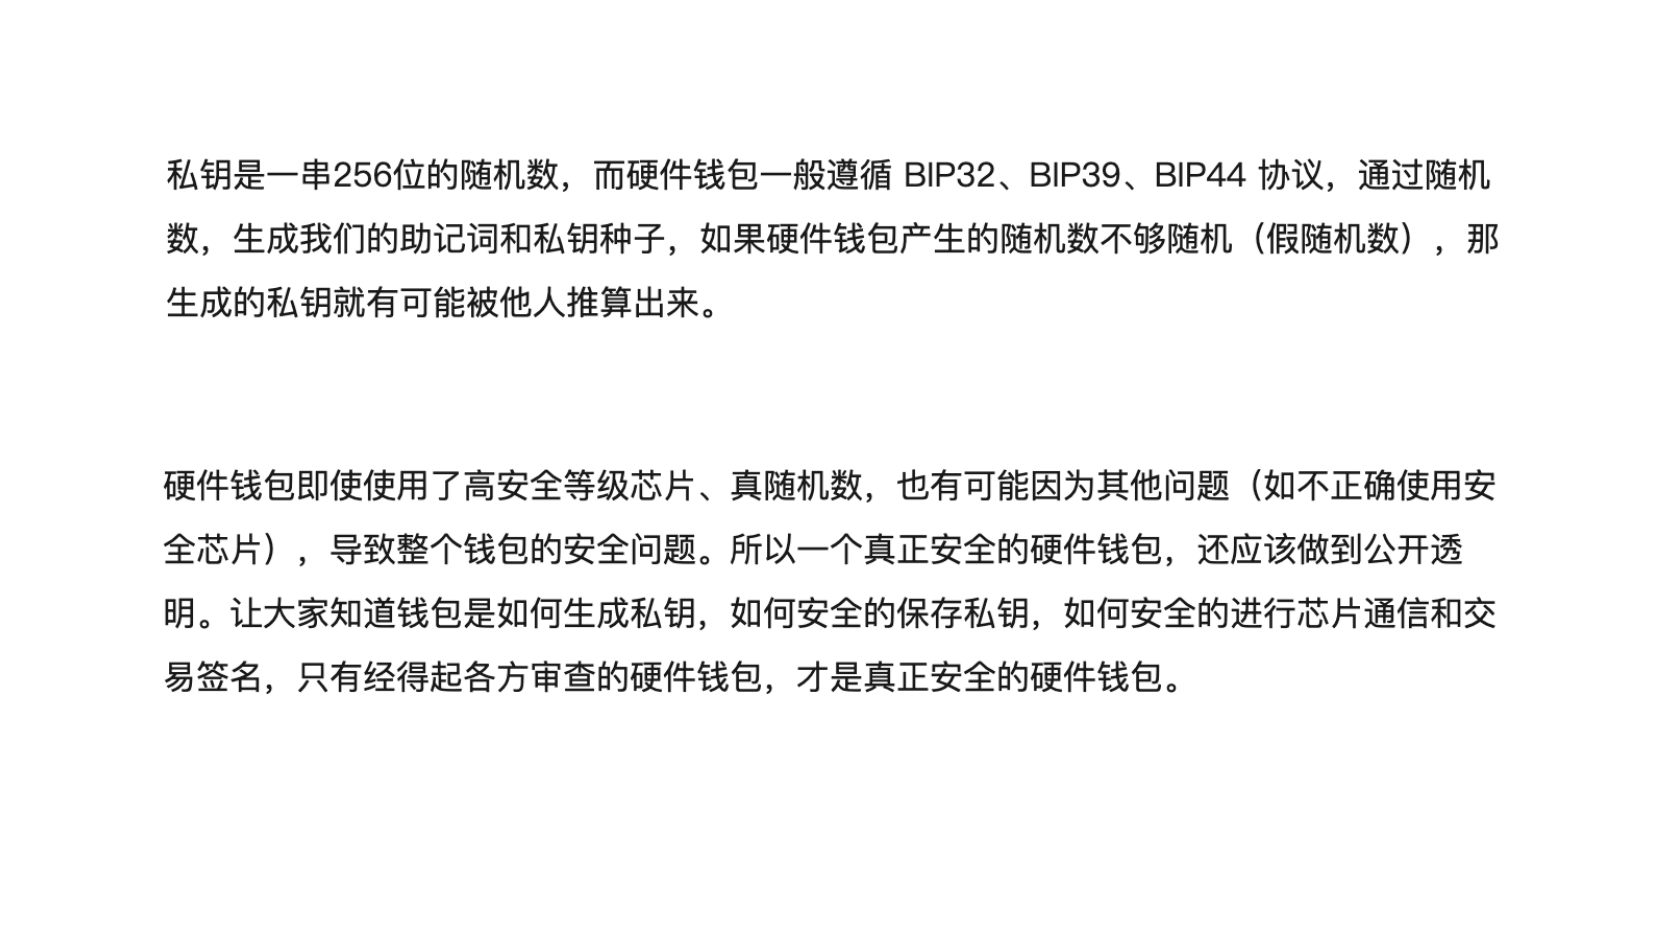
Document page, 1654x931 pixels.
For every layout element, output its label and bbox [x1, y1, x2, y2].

picture [118, 423, 1533, 739]
picture [118, 106, 1533, 355]
